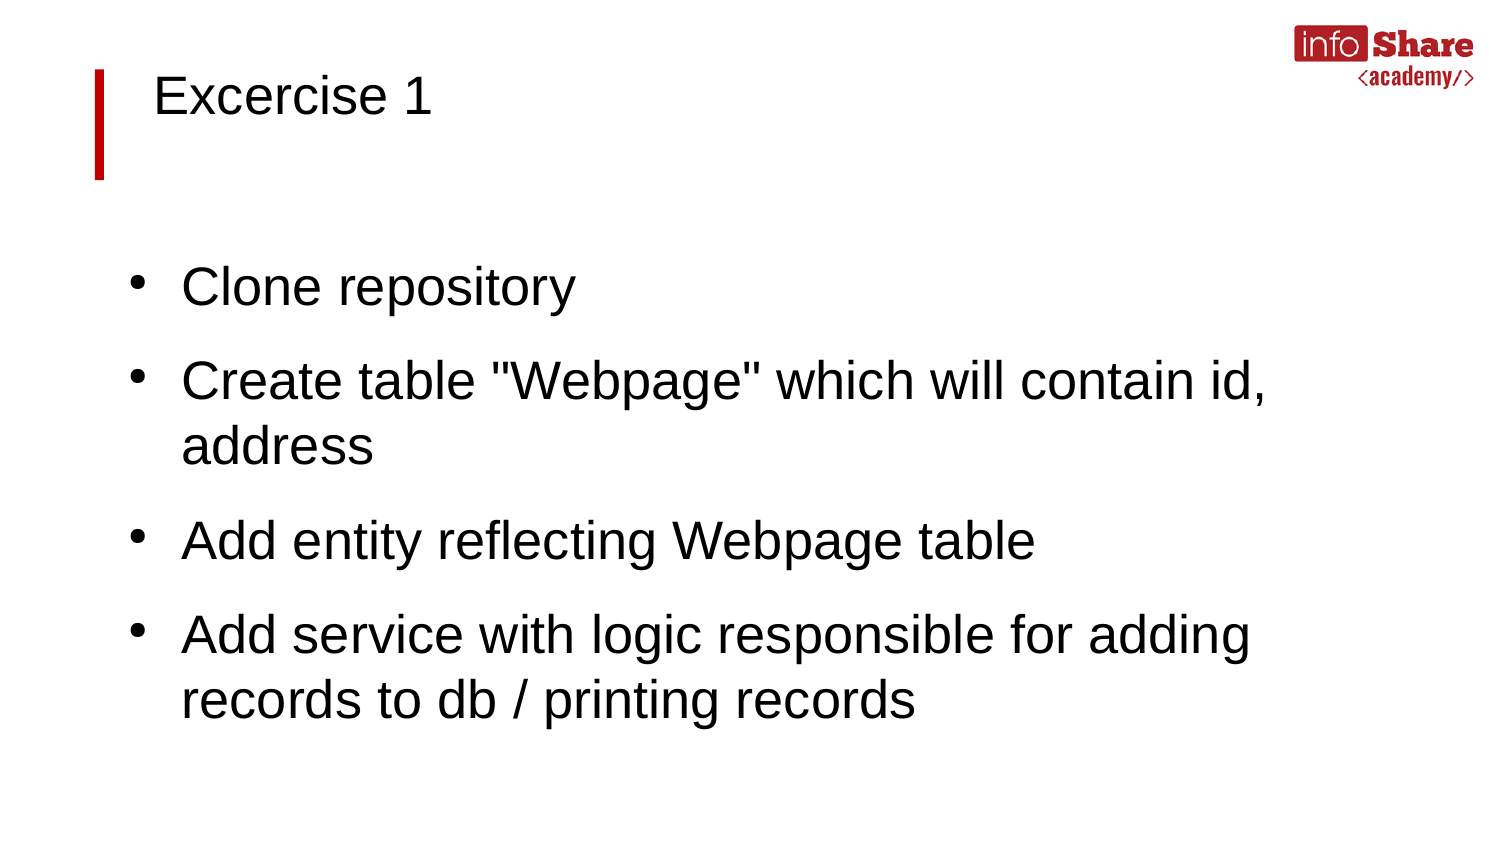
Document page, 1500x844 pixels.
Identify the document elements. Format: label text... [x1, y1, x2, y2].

title Excercise 1 [138, 45, 668, 187]
list Clone repository Create table "Webpage" which will contain id, address Add entity reflecting Webpage table Add service with logic responsible for adding records to db / printing records [95, 236, 1453, 753]
picture [1267, 0, 1500, 117]
